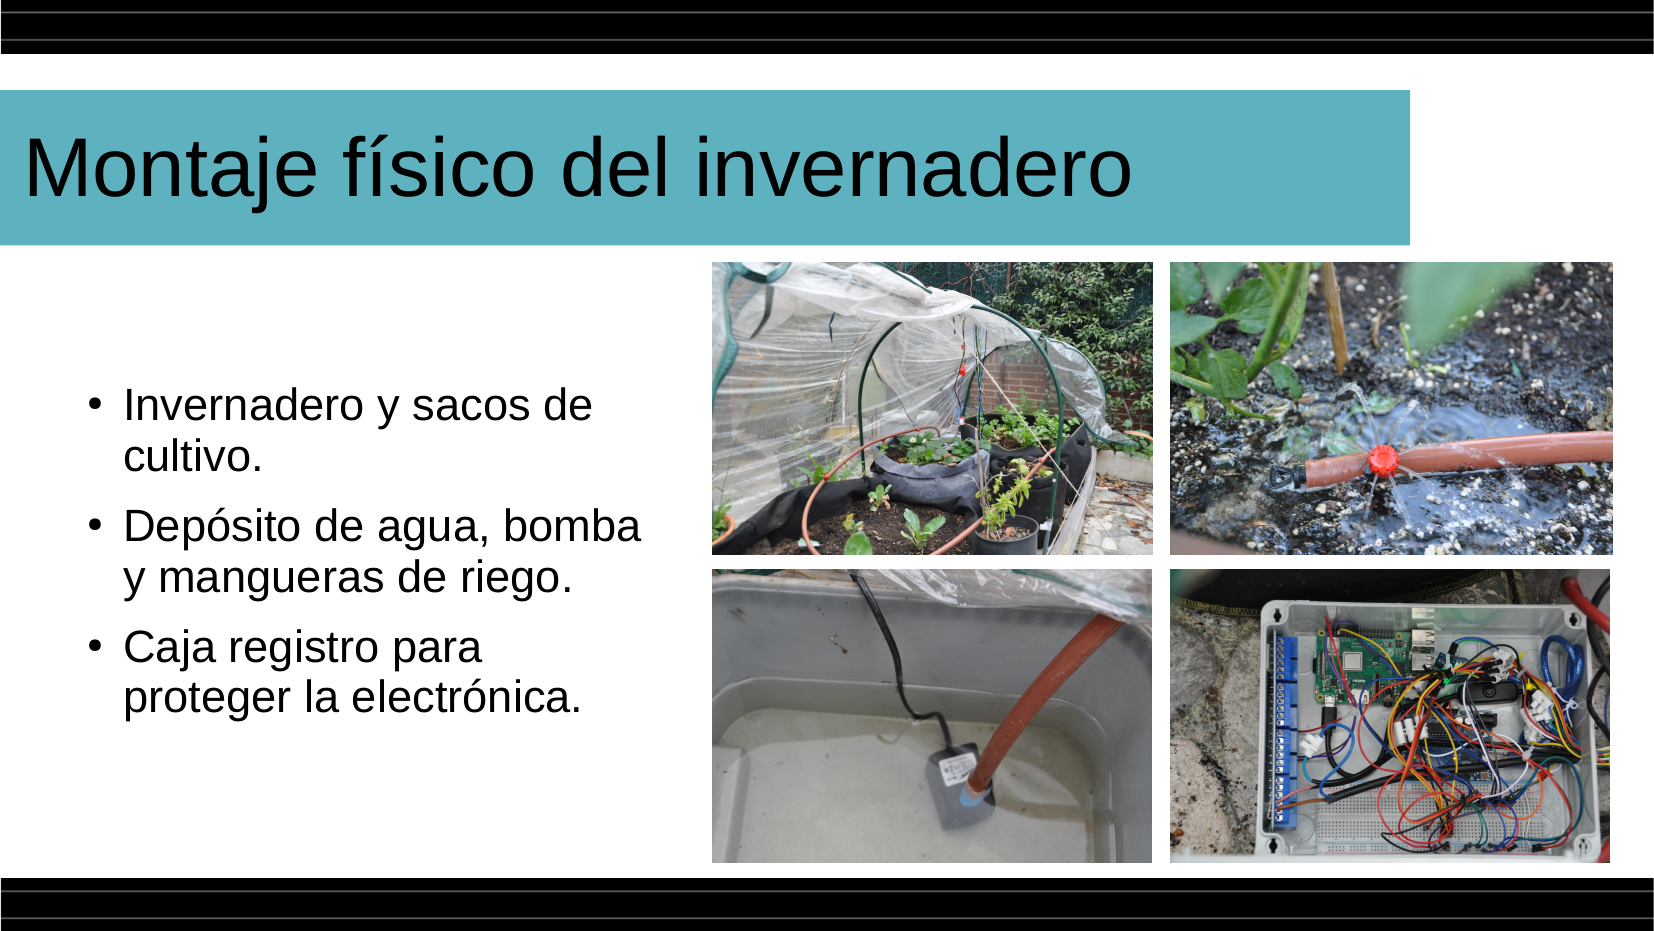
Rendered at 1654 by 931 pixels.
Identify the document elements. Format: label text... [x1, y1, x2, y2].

picture [0, 878, 1654, 931]
picture [712, 262, 1153, 556]
picture [0, 0, 1654, 54]
picture [1170, 569, 1610, 863]
list Invernadero y sacos de cultivo. Depósito de agua, bomba y mangueras de riego. Caja registro para proteger la electrónica. [74, 360, 644, 743]
picture [1170, 262, 1613, 556]
picture [712, 569, 1152, 863]
title Montaje físico del invernadero [0, 90, 1411, 246]
